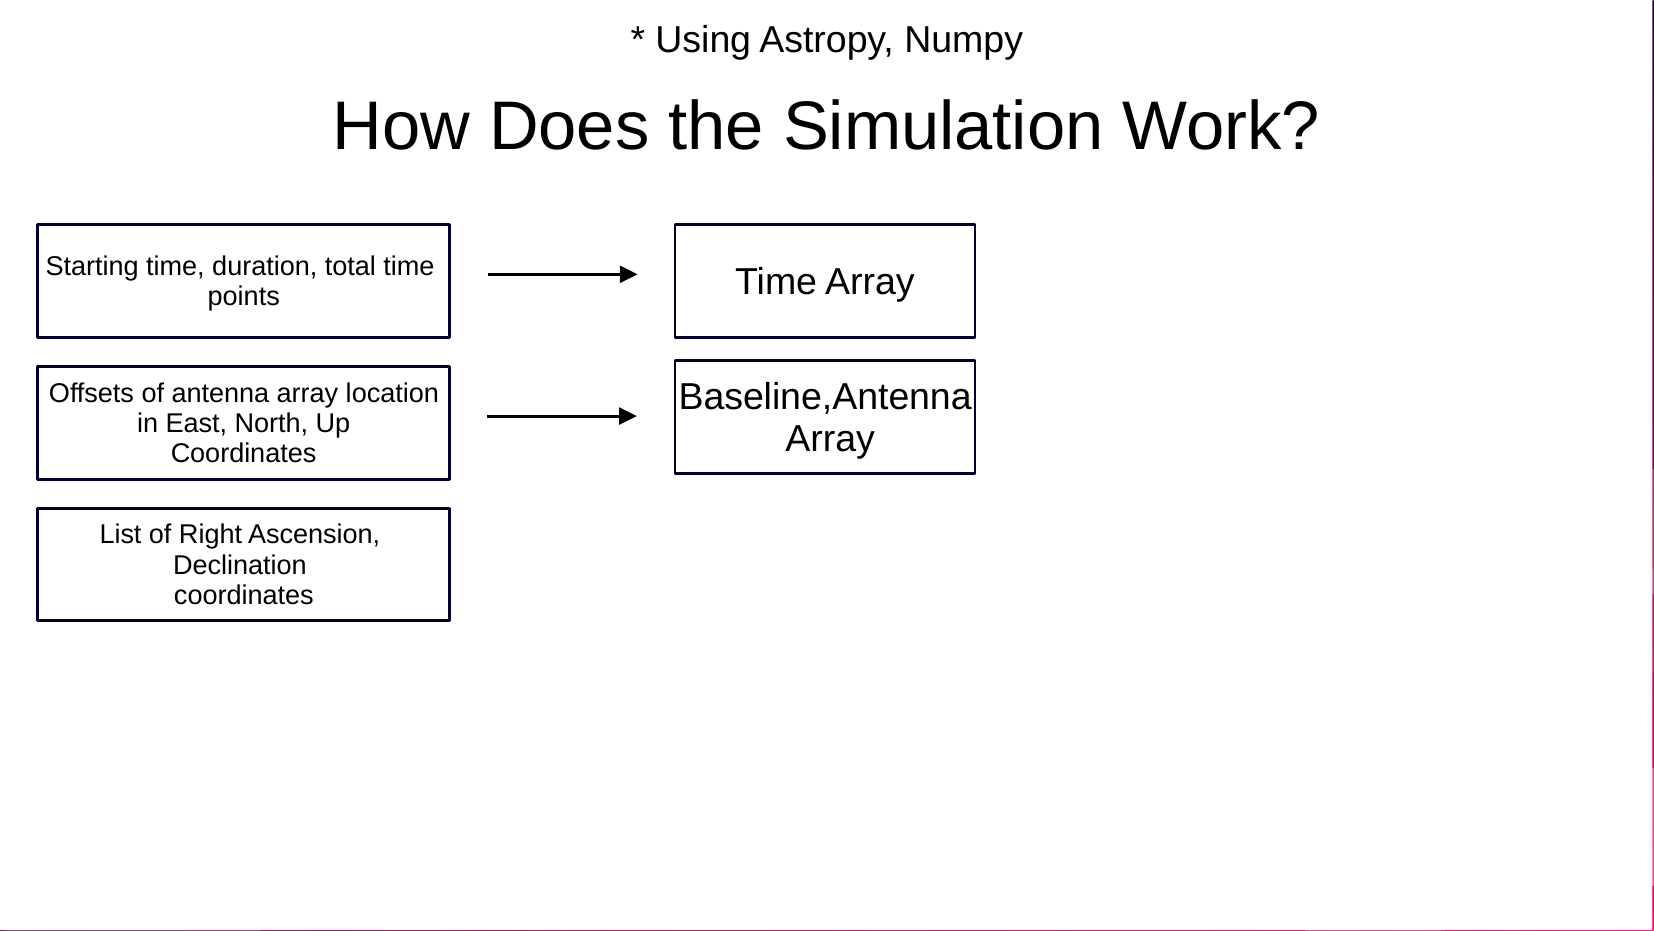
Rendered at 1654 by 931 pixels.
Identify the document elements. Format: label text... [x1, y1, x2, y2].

text_box Offsets of antenna array location in East, North, Up Coordinates [37, 366, 450, 480]
text_box Starting time, duration, total time points [37, 224, 450, 338]
title How Does the Simulation Work? [88, 44, 1565, 207]
text_box List of Right Ascension, Declination coordinates [37, 508, 450, 621]
text_box * Using Astropy, Numpy [545, 0, 1109, 96]
text_box Time Array [675, 224, 976, 338]
text_box Baseline,Antenna Array [675, 360, 976, 474]
